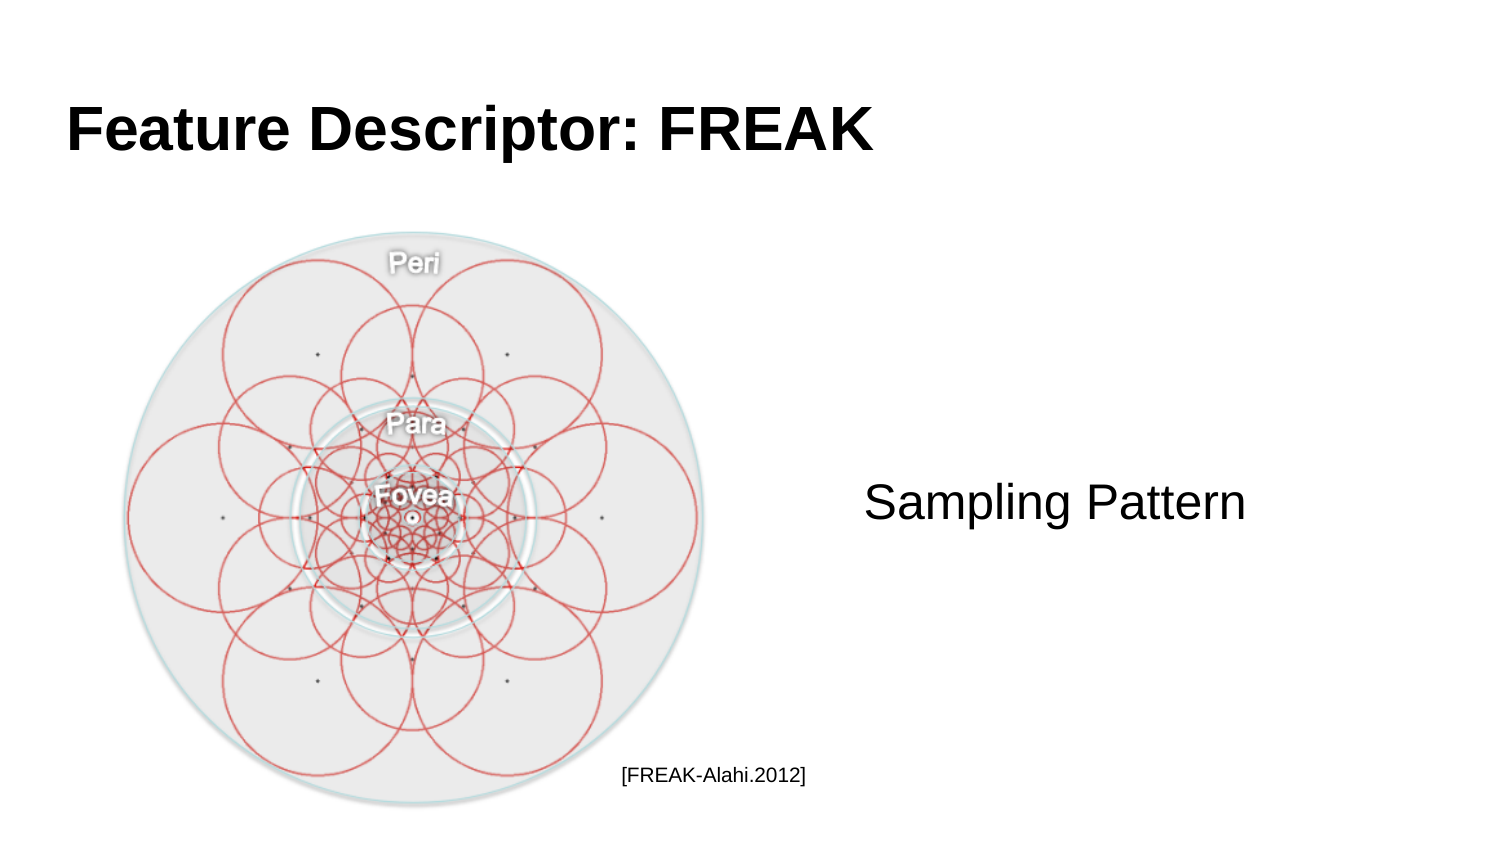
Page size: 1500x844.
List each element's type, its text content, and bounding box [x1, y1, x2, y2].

picture [115, 201, 732, 828]
title Feature Descriptor: FREAK [51, 72, 1449, 167]
text_box [FREAK-Alahi.2012] [606, 746, 894, 820]
text_box Sampling Pattern [848, 454, 1366, 575]
